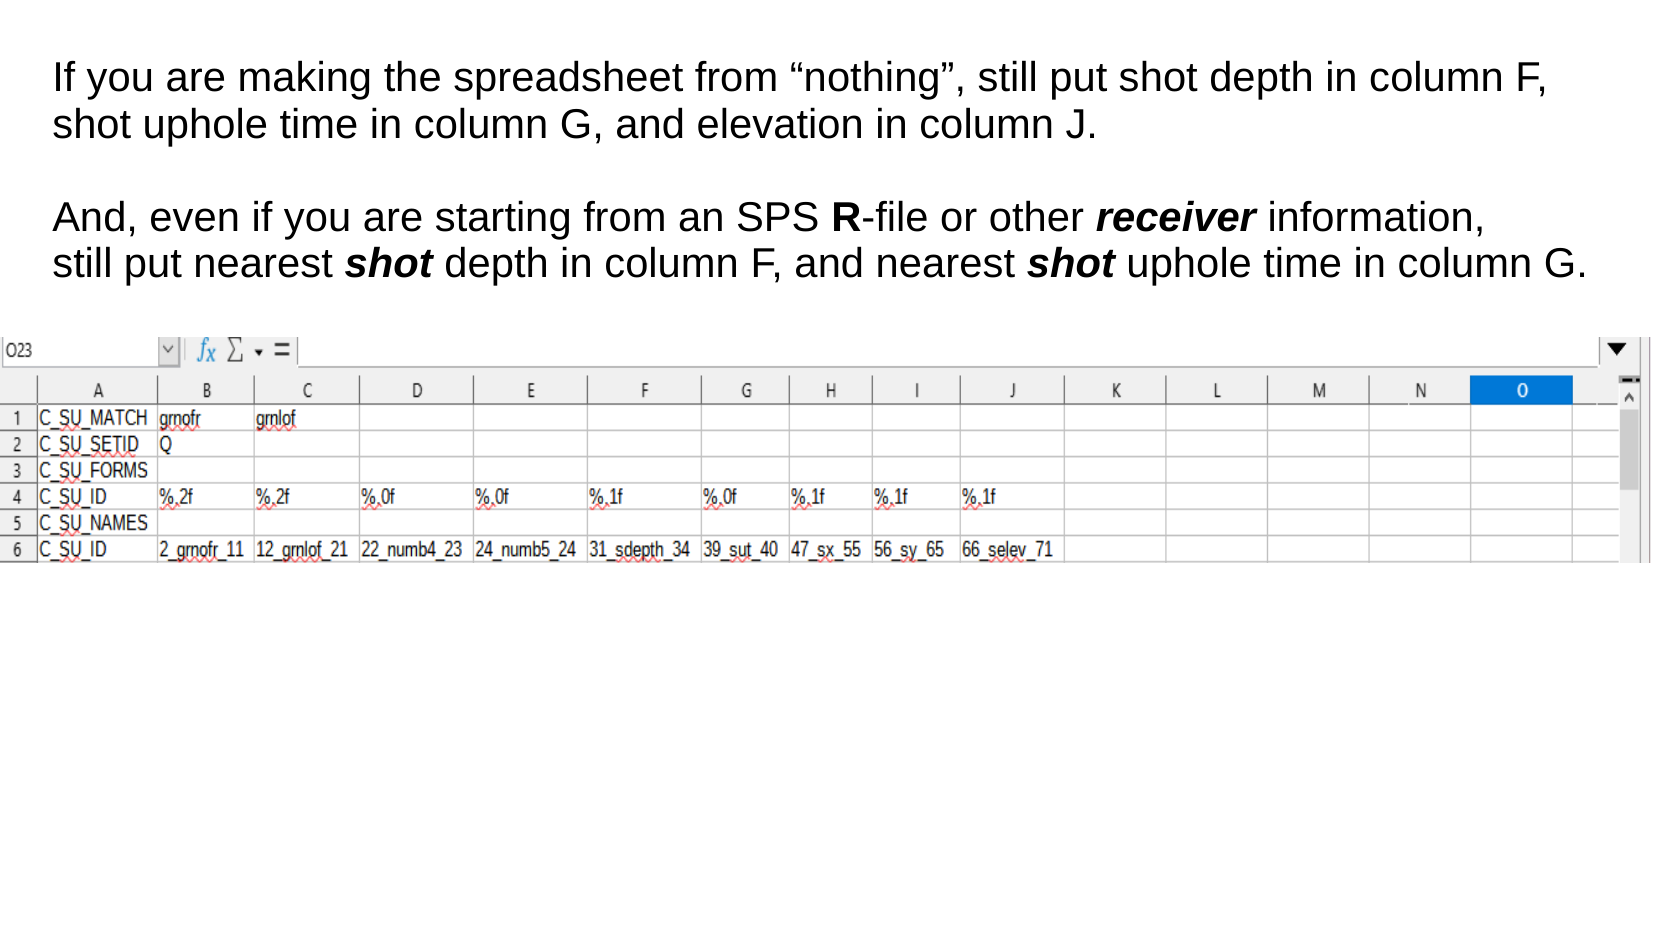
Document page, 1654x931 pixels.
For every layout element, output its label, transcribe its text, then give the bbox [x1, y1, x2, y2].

text_box If you are making the spreadsheet from “nothing”, still put shot depth in column F, shot uphole time in column G, and elevation in column J. And, even if you are starting from an SPS R-file or other receiver information, still put nearest shot depth in column F, and nearest shot uphole time in column G. [37, 0, 1654, 294]
picture [0, 337, 1651, 563]
